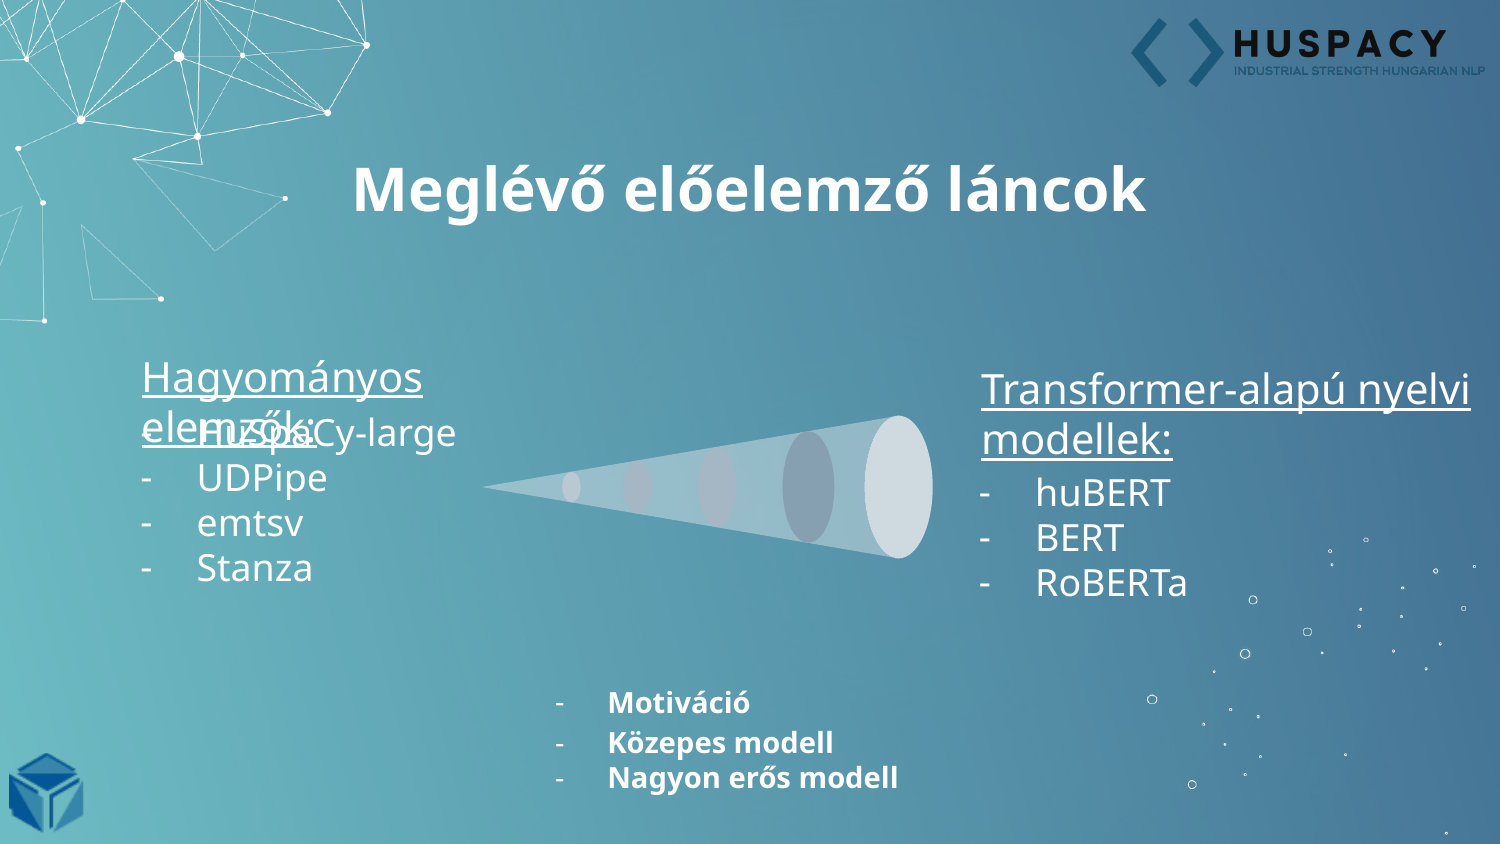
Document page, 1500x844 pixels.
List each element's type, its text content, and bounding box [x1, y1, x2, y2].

text_box Hagyományos elemzők: [126, 335, 606, 466]
text_box Transformer-alapú nyelvi modellek: [966, 347, 1500, 478]
text_box huBERT BERT RoBERTa [945, 453, 1350, 619]
text_box Motiváció Közepes modell Nagyon erős modell [517, 664, 983, 810]
text_box [481, 415, 933, 559]
picture [0, 0, 1500, 844]
text_box HuSpaCy-large UDPipe emtsv Stanza [106, 393, 512, 604]
text_box Meglévő előelemző láncok [276, 135, 1223, 239]
